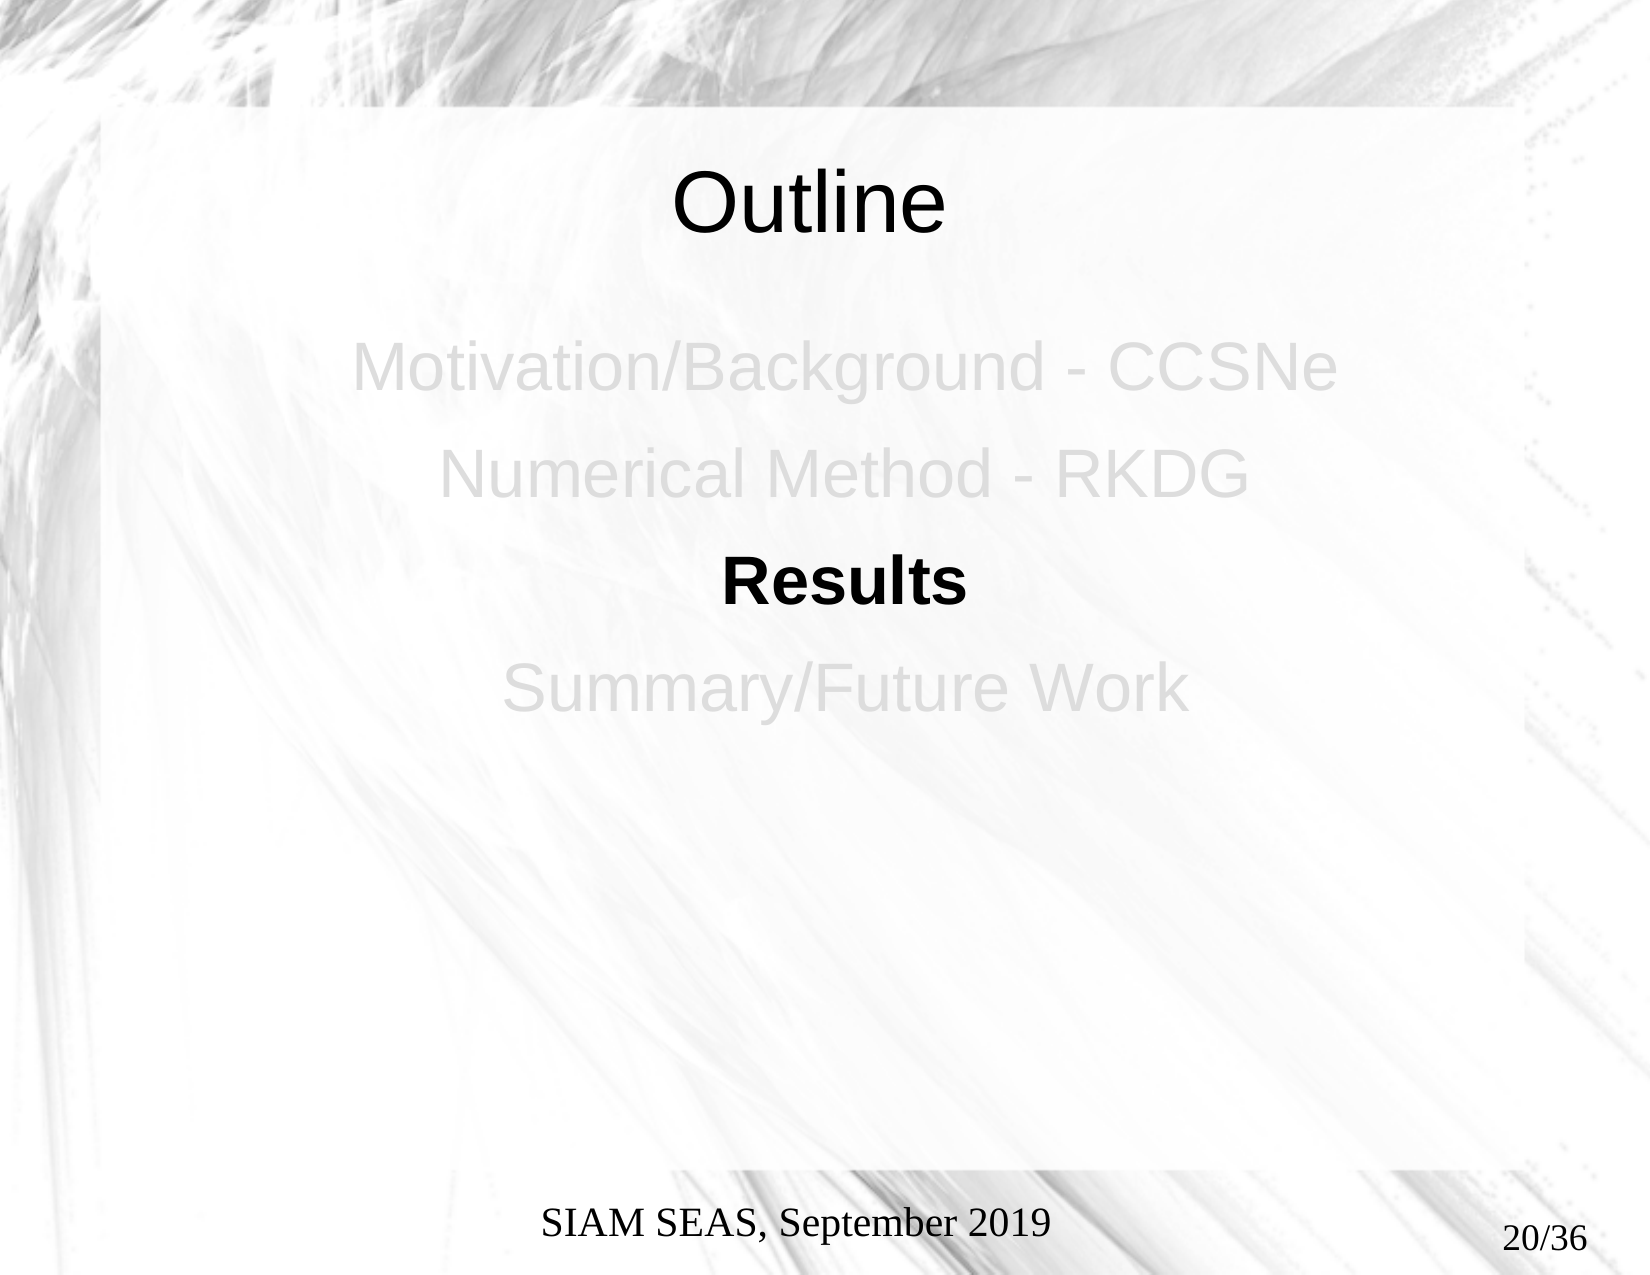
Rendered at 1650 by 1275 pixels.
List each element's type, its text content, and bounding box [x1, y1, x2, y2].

picture [0, 0, 1650, 1275]
list Motivation/Background - CCSNe Numerical Method - RKDG Results Summary/Future Work [105, 328, 1516, 972]
title Outline [117, 115, 1503, 288]
